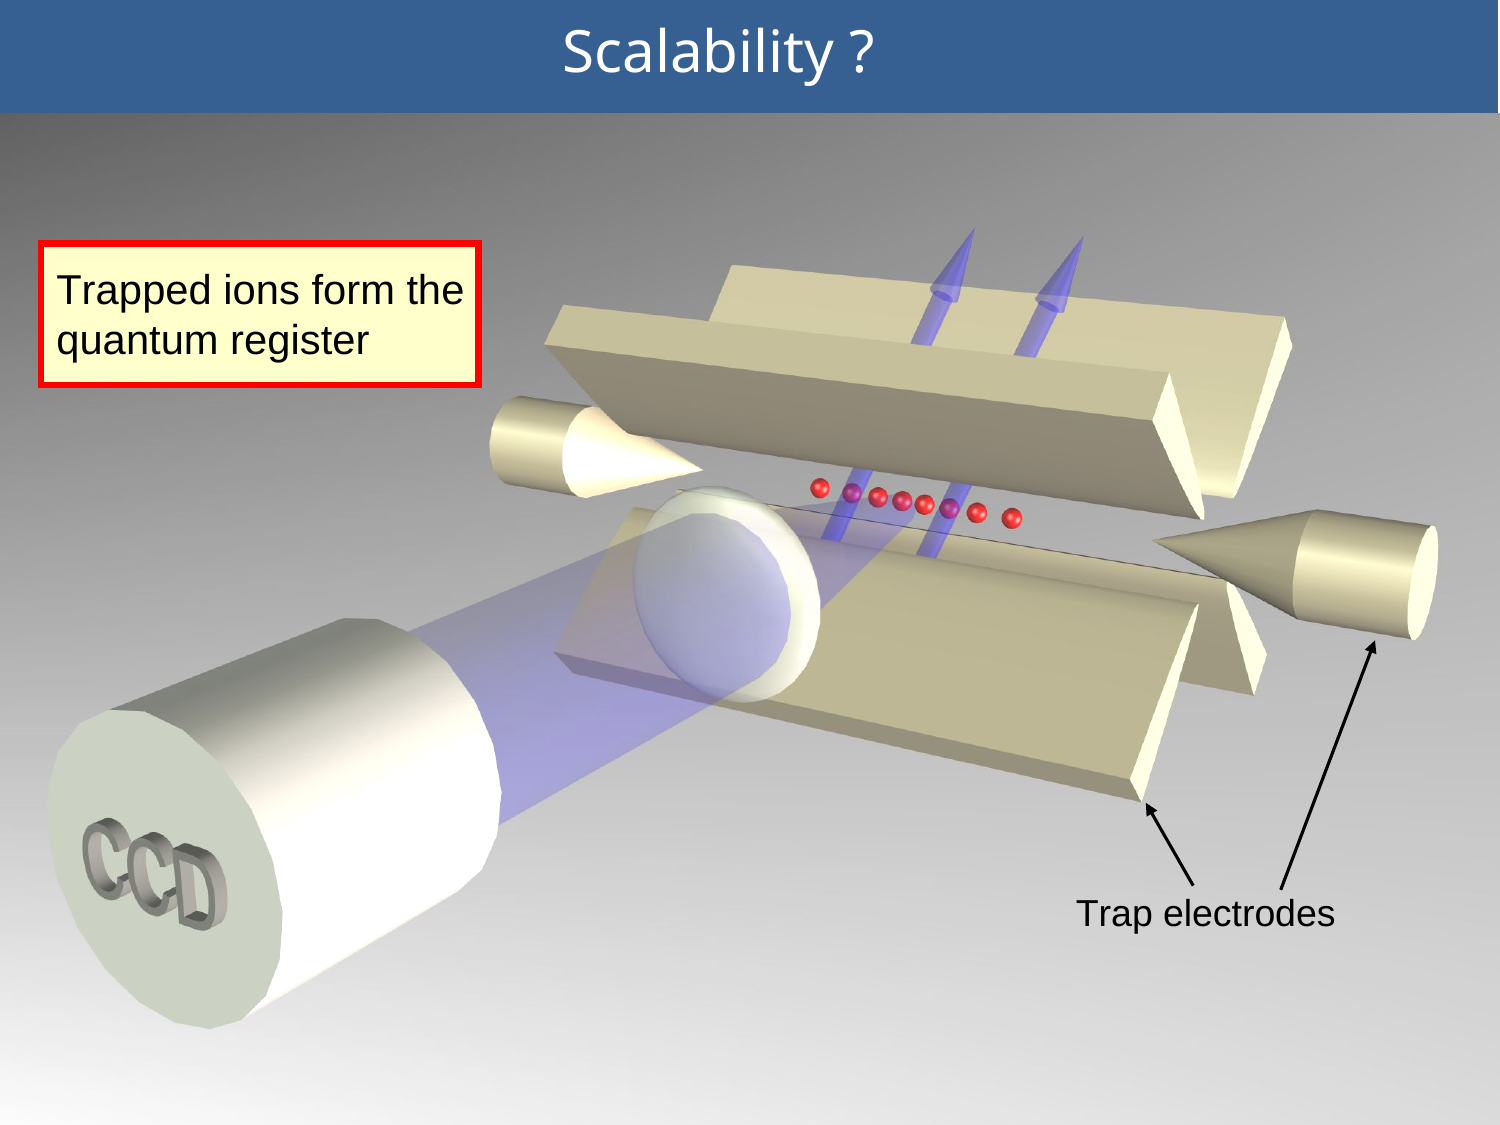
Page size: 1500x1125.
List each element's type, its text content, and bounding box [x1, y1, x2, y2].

picture [0, 113, 1500, 1125]
text_box Trapped ions form the quantum register [41, 255, 490, 371]
list Scalability ? [156, 12, 1282, 111]
text_box [41, 371, 479, 386]
text_box Trap electrodes [1061, 881, 1500, 942]
text_box [41, 243, 479, 255]
